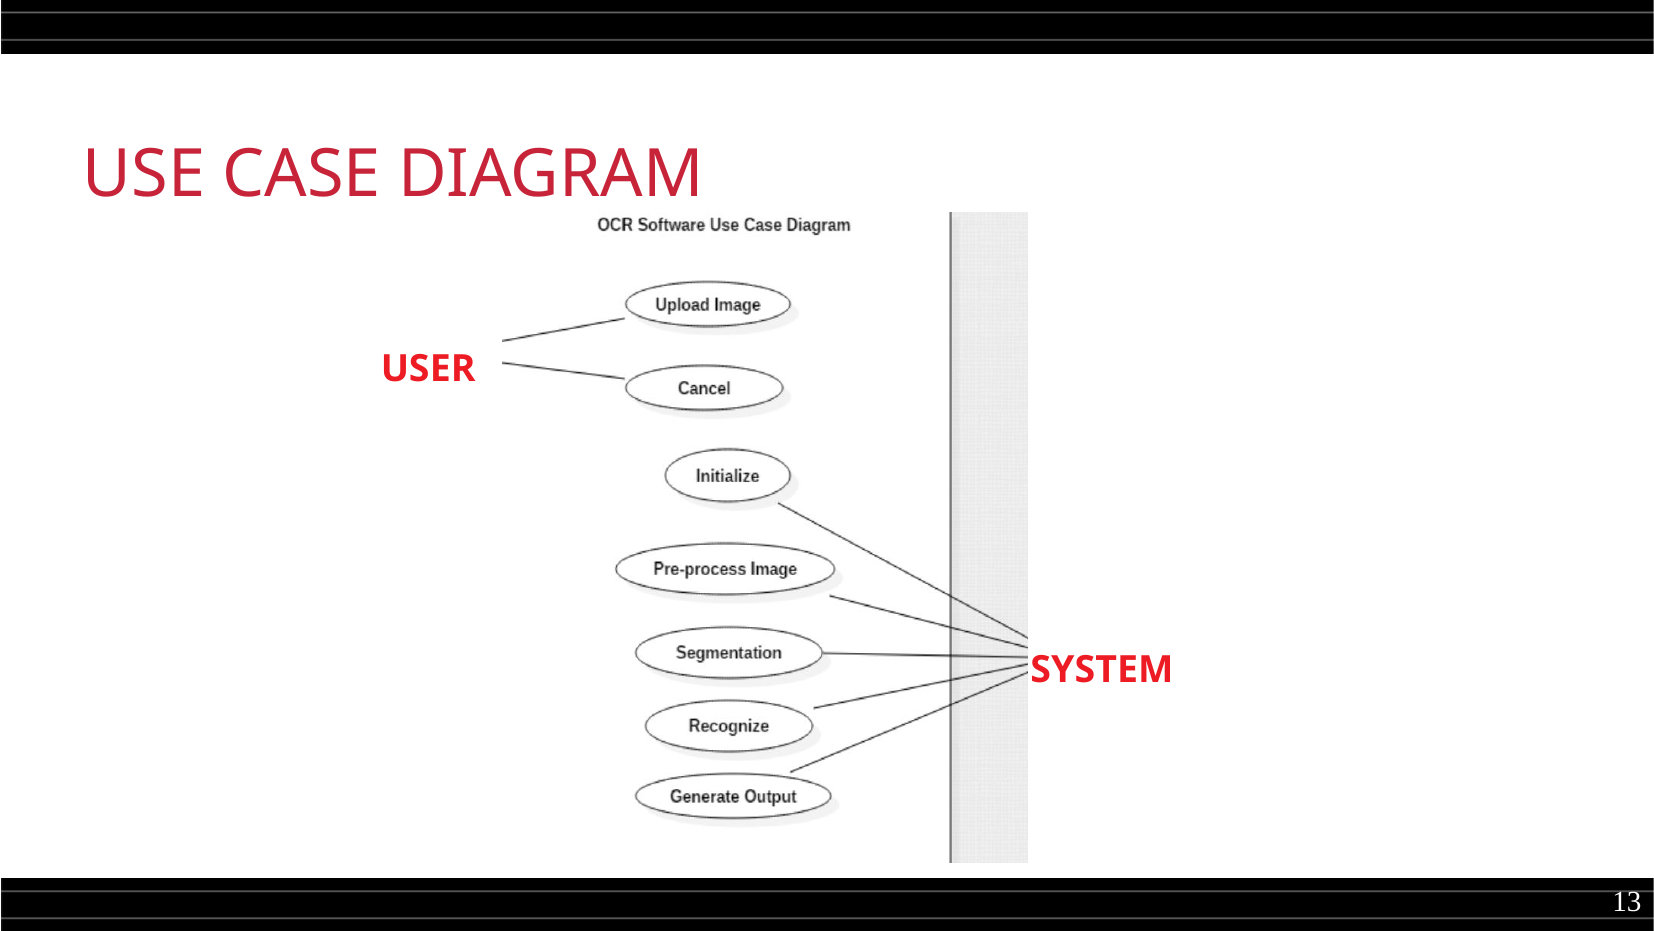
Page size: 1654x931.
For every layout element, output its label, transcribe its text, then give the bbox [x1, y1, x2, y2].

text_box SYSTEM [1015, 635, 1241, 725]
picture [1, 878, 1654, 931]
picture [502, 212, 1028, 863]
picture [1, 0, 1654, 54]
title USE CASE DIAGRAM [82, 92, 1571, 249]
text_box USER [366, 333, 532, 424]
